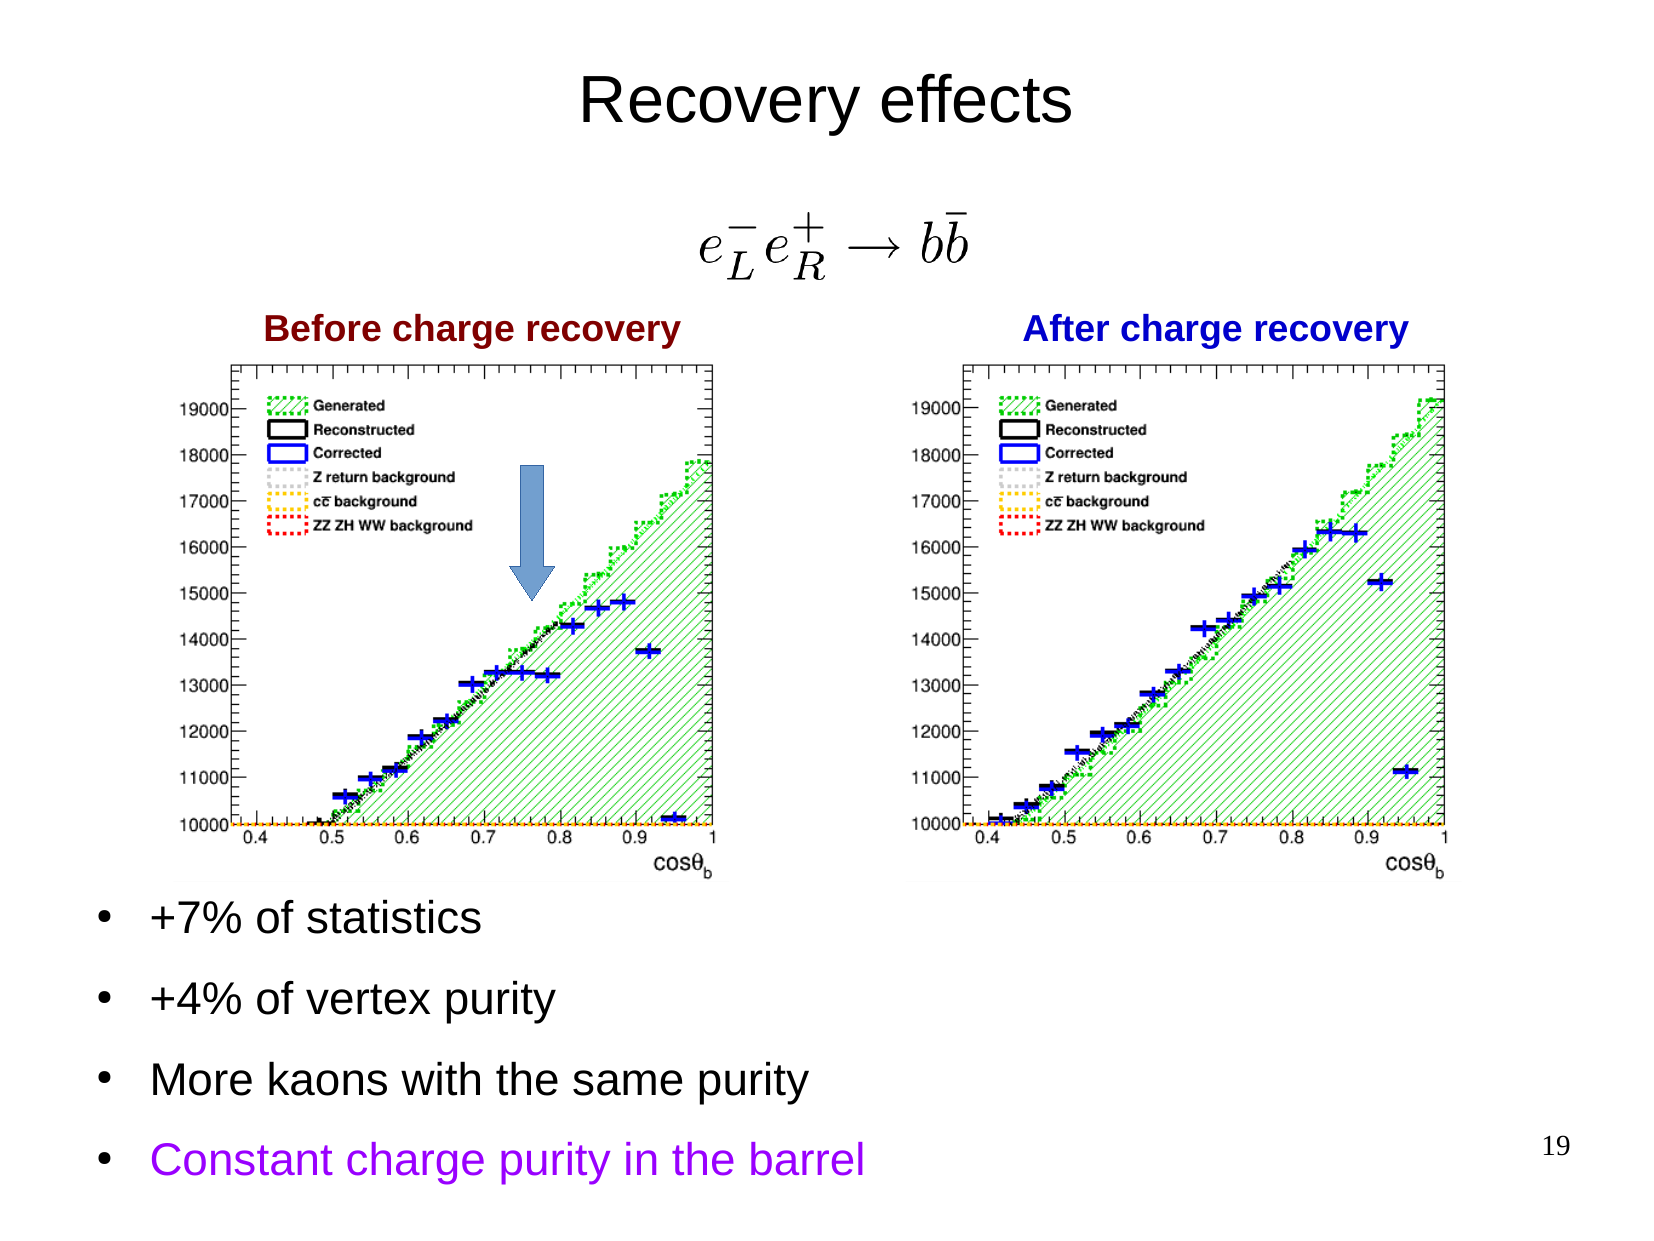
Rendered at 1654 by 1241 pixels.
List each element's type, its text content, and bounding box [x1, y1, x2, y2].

text_box Before charge recovery [248, 300, 697, 357]
text_box [509, 465, 555, 601]
list +7% of statistics +4% of vertex purity More kaons with the same purity Constant charge purity in the barrel [78, 891, 1571, 1241]
picture [699, 212, 968, 281]
picture [905, 345, 1462, 882]
text_box After charge recovery [1007, 300, 1425, 357]
picture [173, 345, 730, 882]
title Recovery effects [82, 49, 1571, 151]
